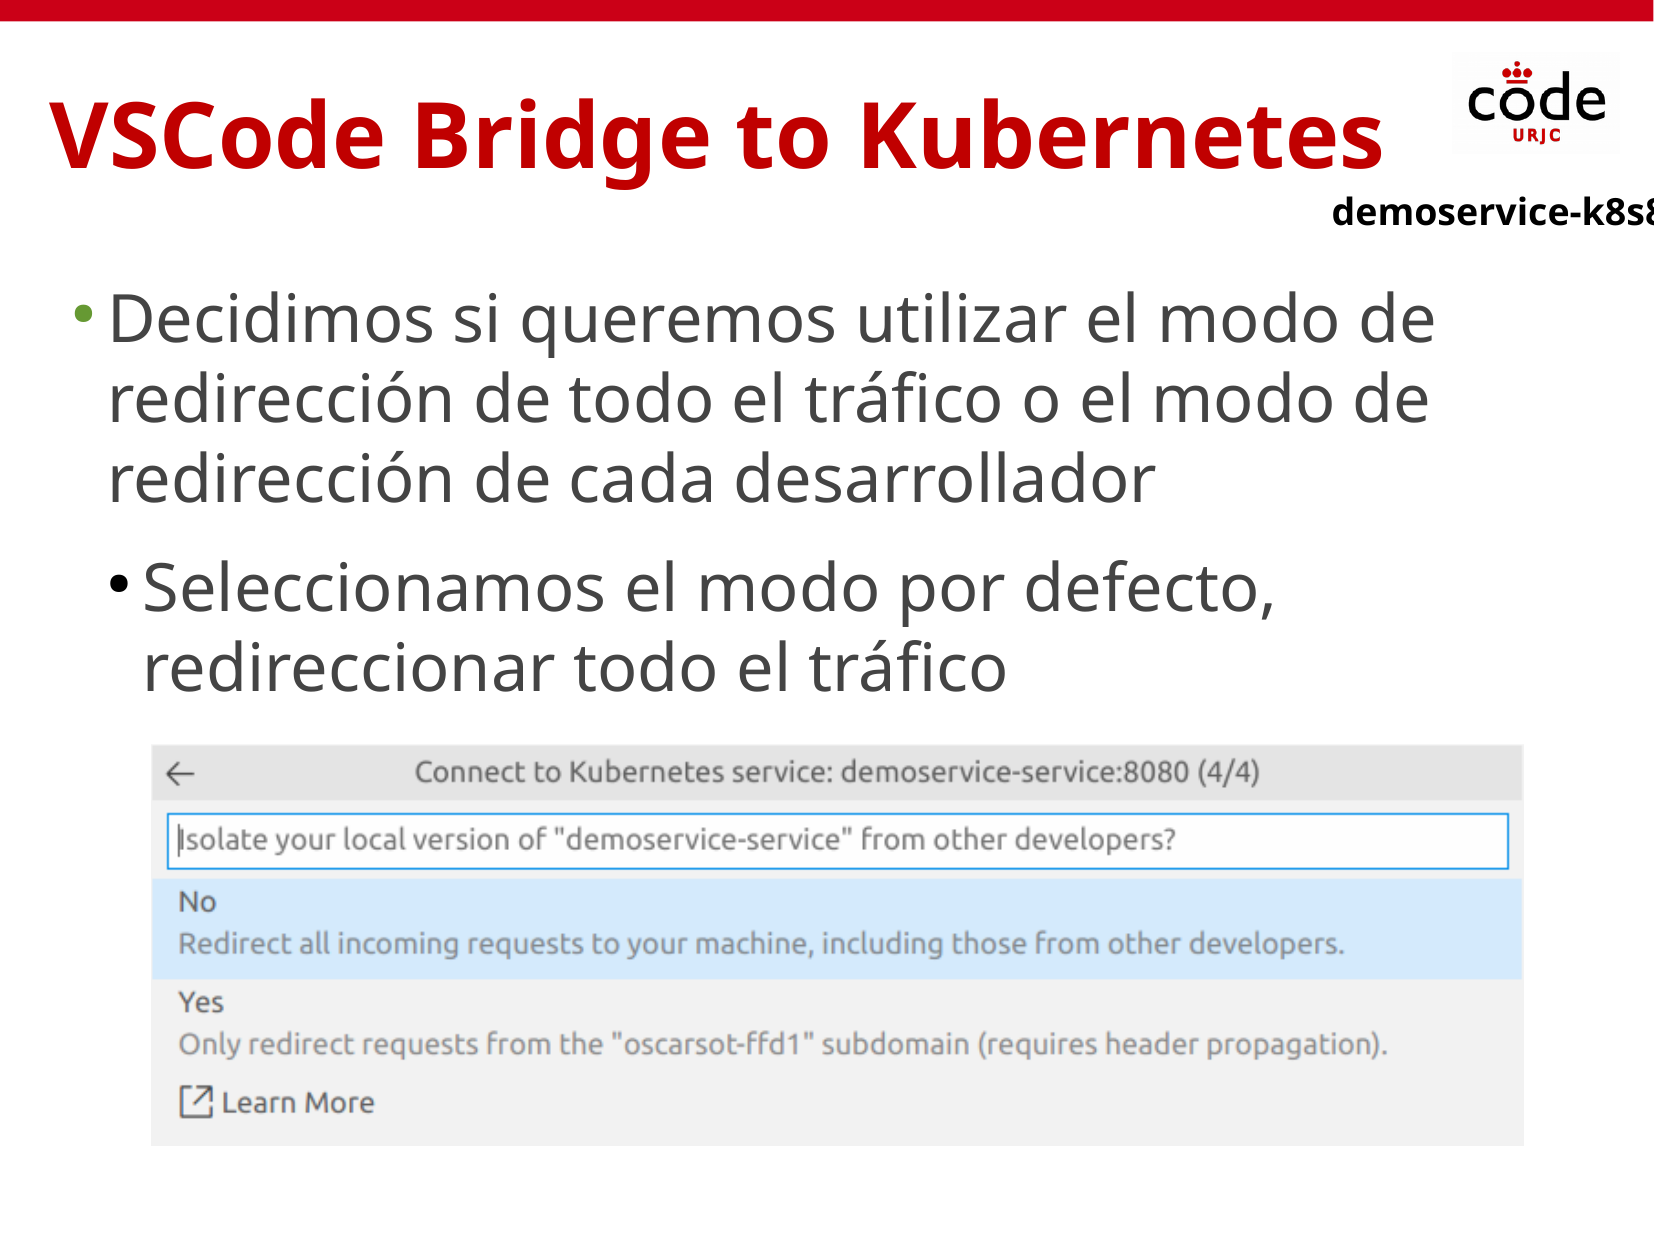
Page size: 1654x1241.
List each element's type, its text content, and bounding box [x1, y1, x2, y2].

list Decidimos si queremos utilizar el modo de redirección de todo el tráfico o el modo de redirección de cada desarrollador Seleccionamos el modo por defecto, redireccionar todo el tráfico [56, 268, 1583, 1107]
picture [1452, 52, 1620, 154]
text_box demoservice-k8s8 [1316, 178, 1654, 242]
picture [151, 744, 1524, 1146]
title VSCode Bridge to Kubernetes [34, 62, 1437, 126]
